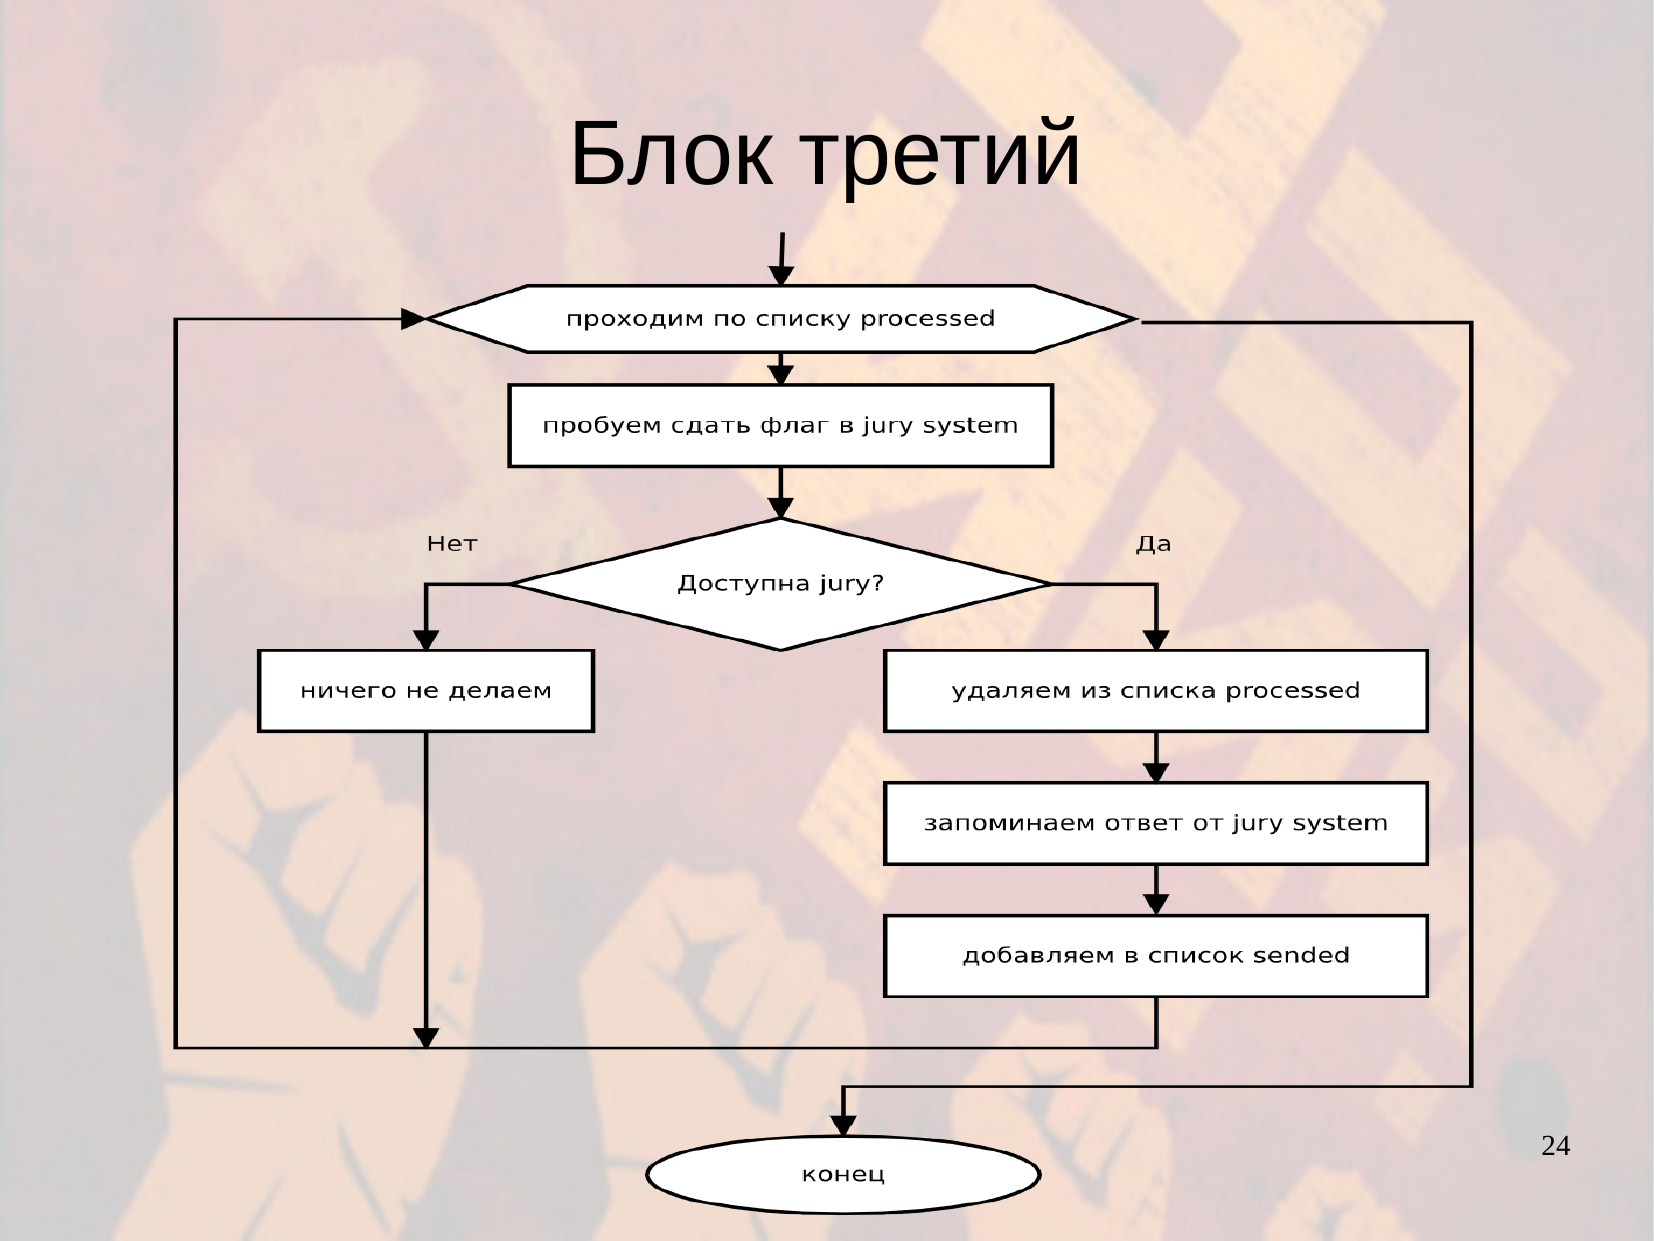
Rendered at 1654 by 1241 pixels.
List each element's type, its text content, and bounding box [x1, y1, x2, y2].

title Блок третий [82, 49, 1571, 257]
picture [0, 0, 1654, 1241]
